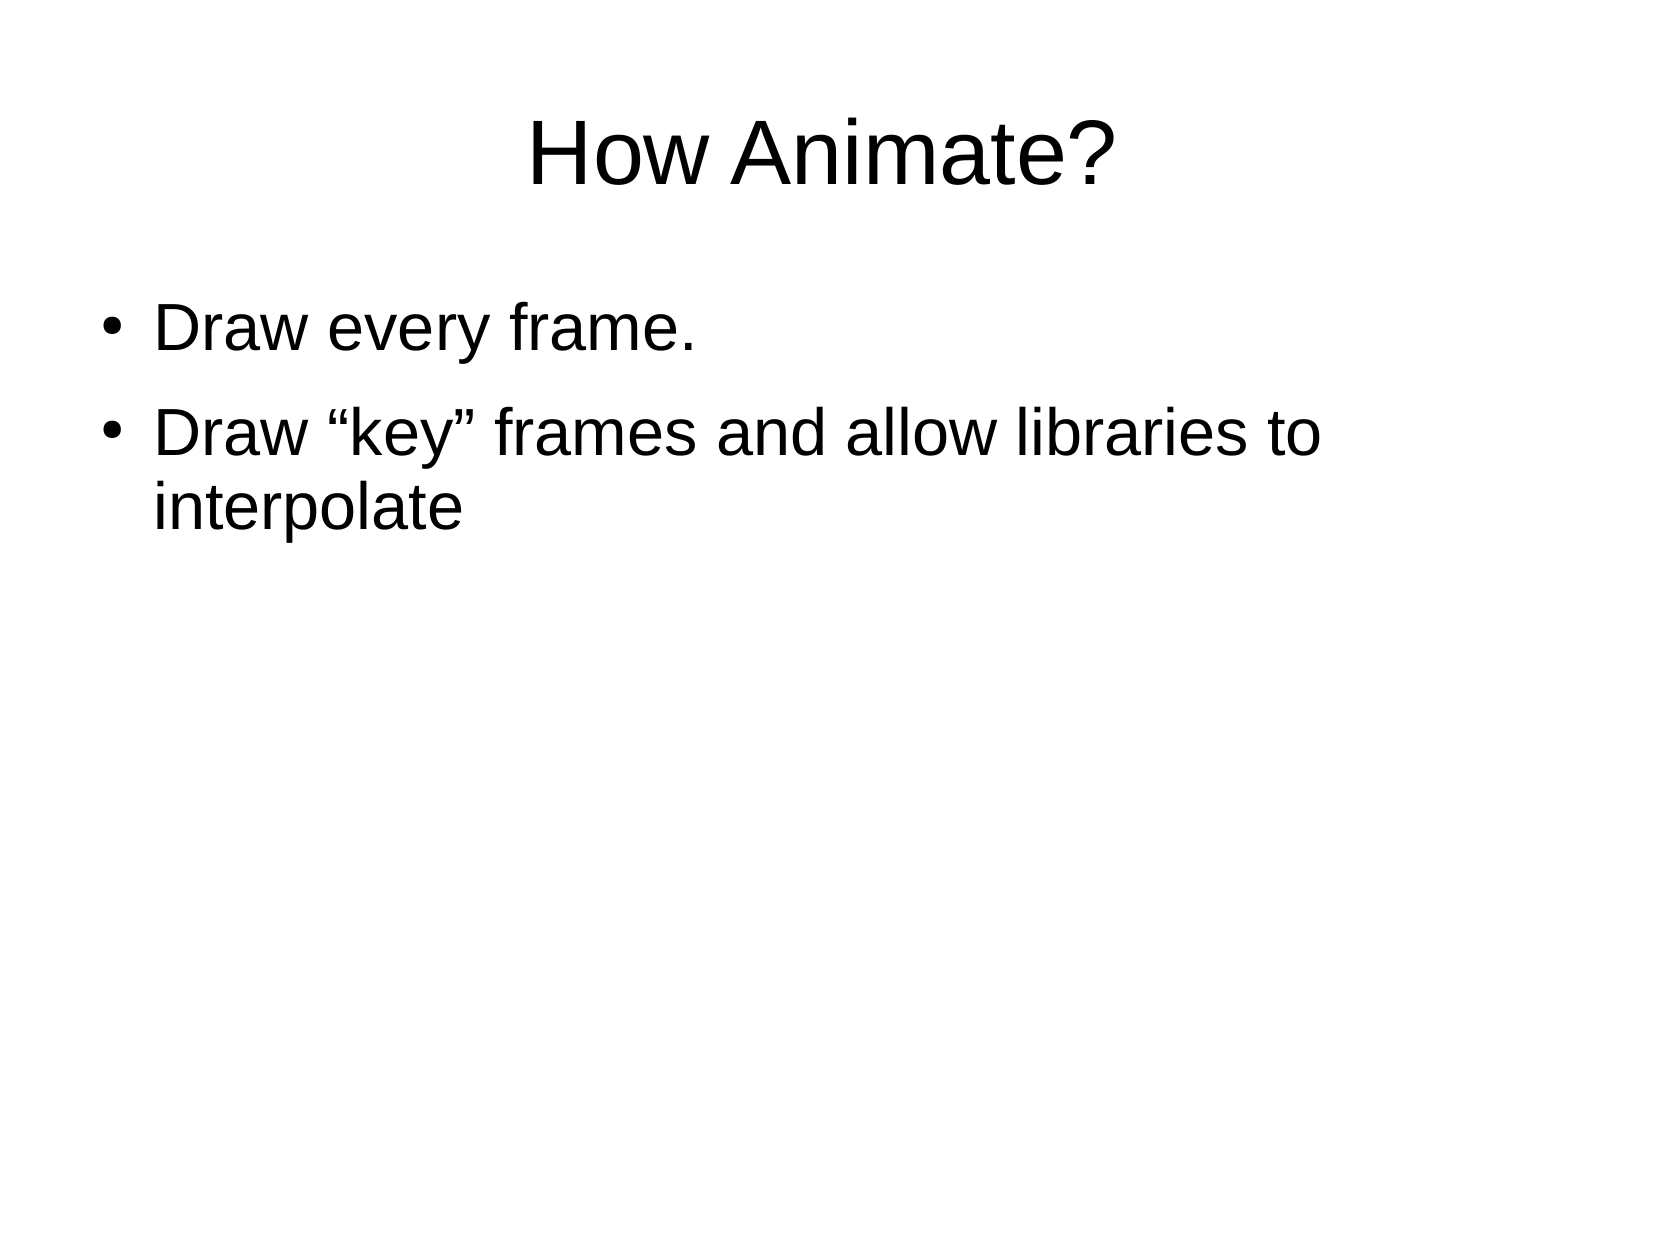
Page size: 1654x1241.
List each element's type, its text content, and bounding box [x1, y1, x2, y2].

title How Animate? [82, 49, 1571, 257]
list Draw every frame. Draw “key” frames and allow libraries to interpolate [82, 290, 1571, 1109]
